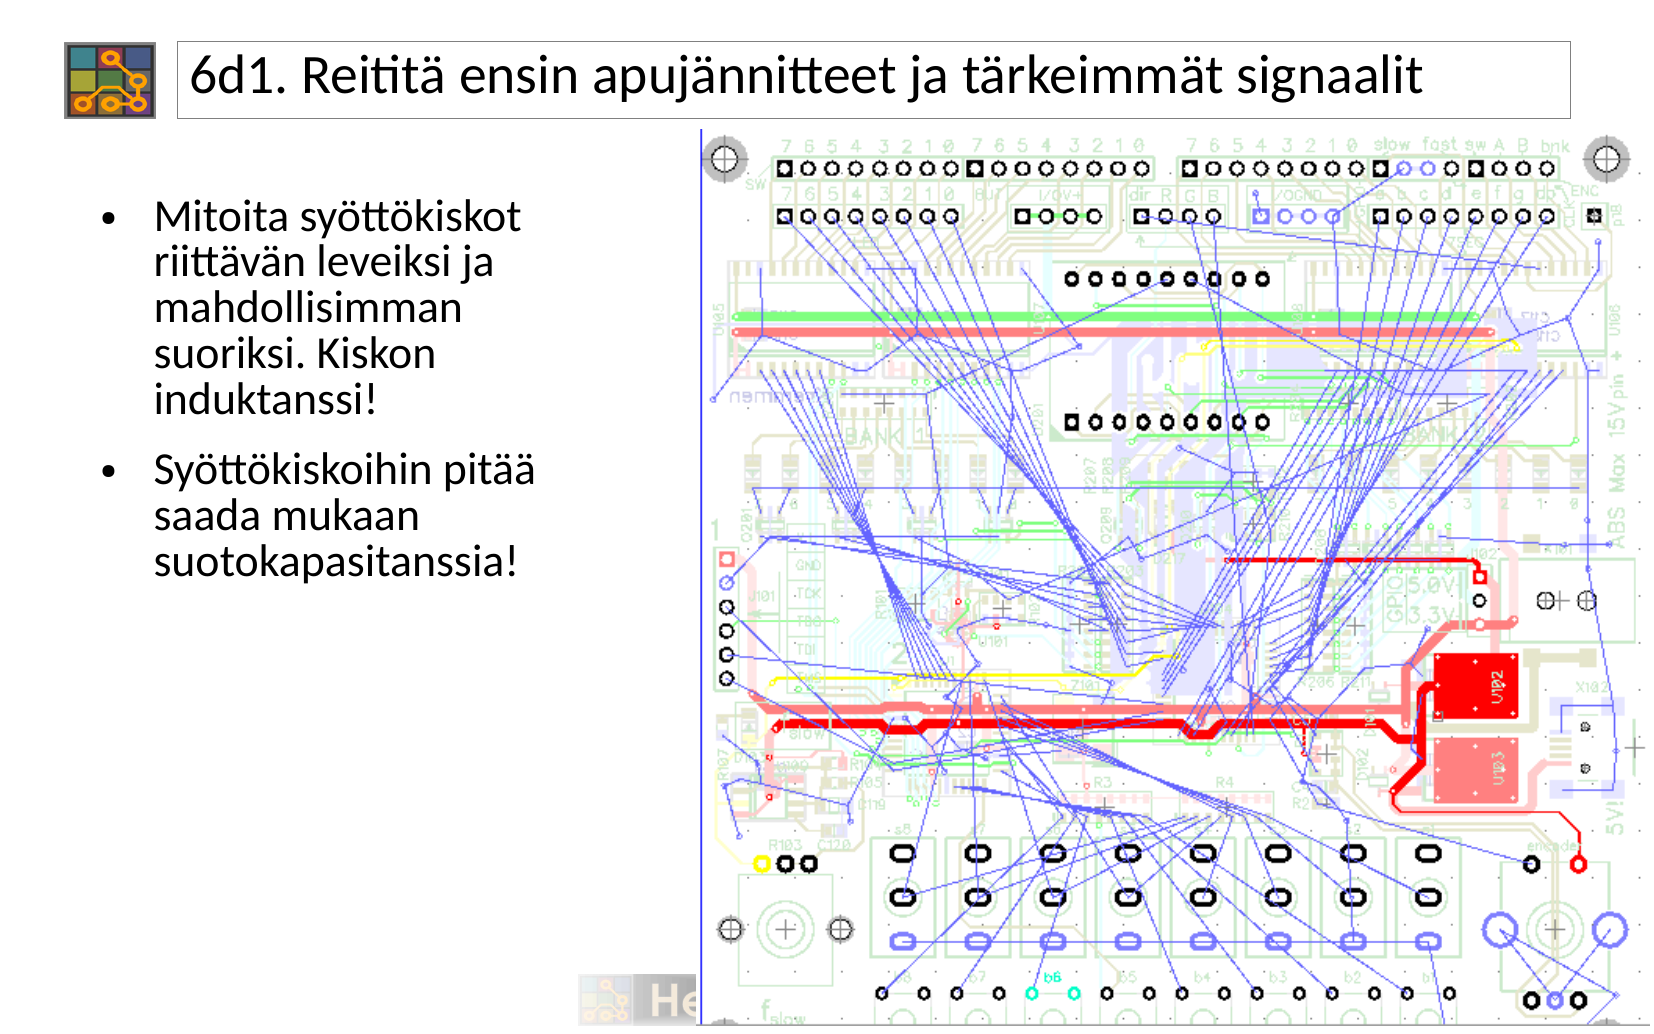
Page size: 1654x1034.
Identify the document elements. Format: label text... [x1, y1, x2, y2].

picture [696, 129, 1650, 1026]
list Mitoita syöttökiskot riittävän leveiksi ja mahdollisimman suoriksi. Kiskon induktanssi! Syöttökiskoihin pitää saada mukaan suotokapasitanssia! [82, 196, 591, 945]
title 6d1. Reititä ensin apujännitteet ja tärkeimmät signaalit [177, 41, 1571, 119]
picture [64, 42, 156, 119]
